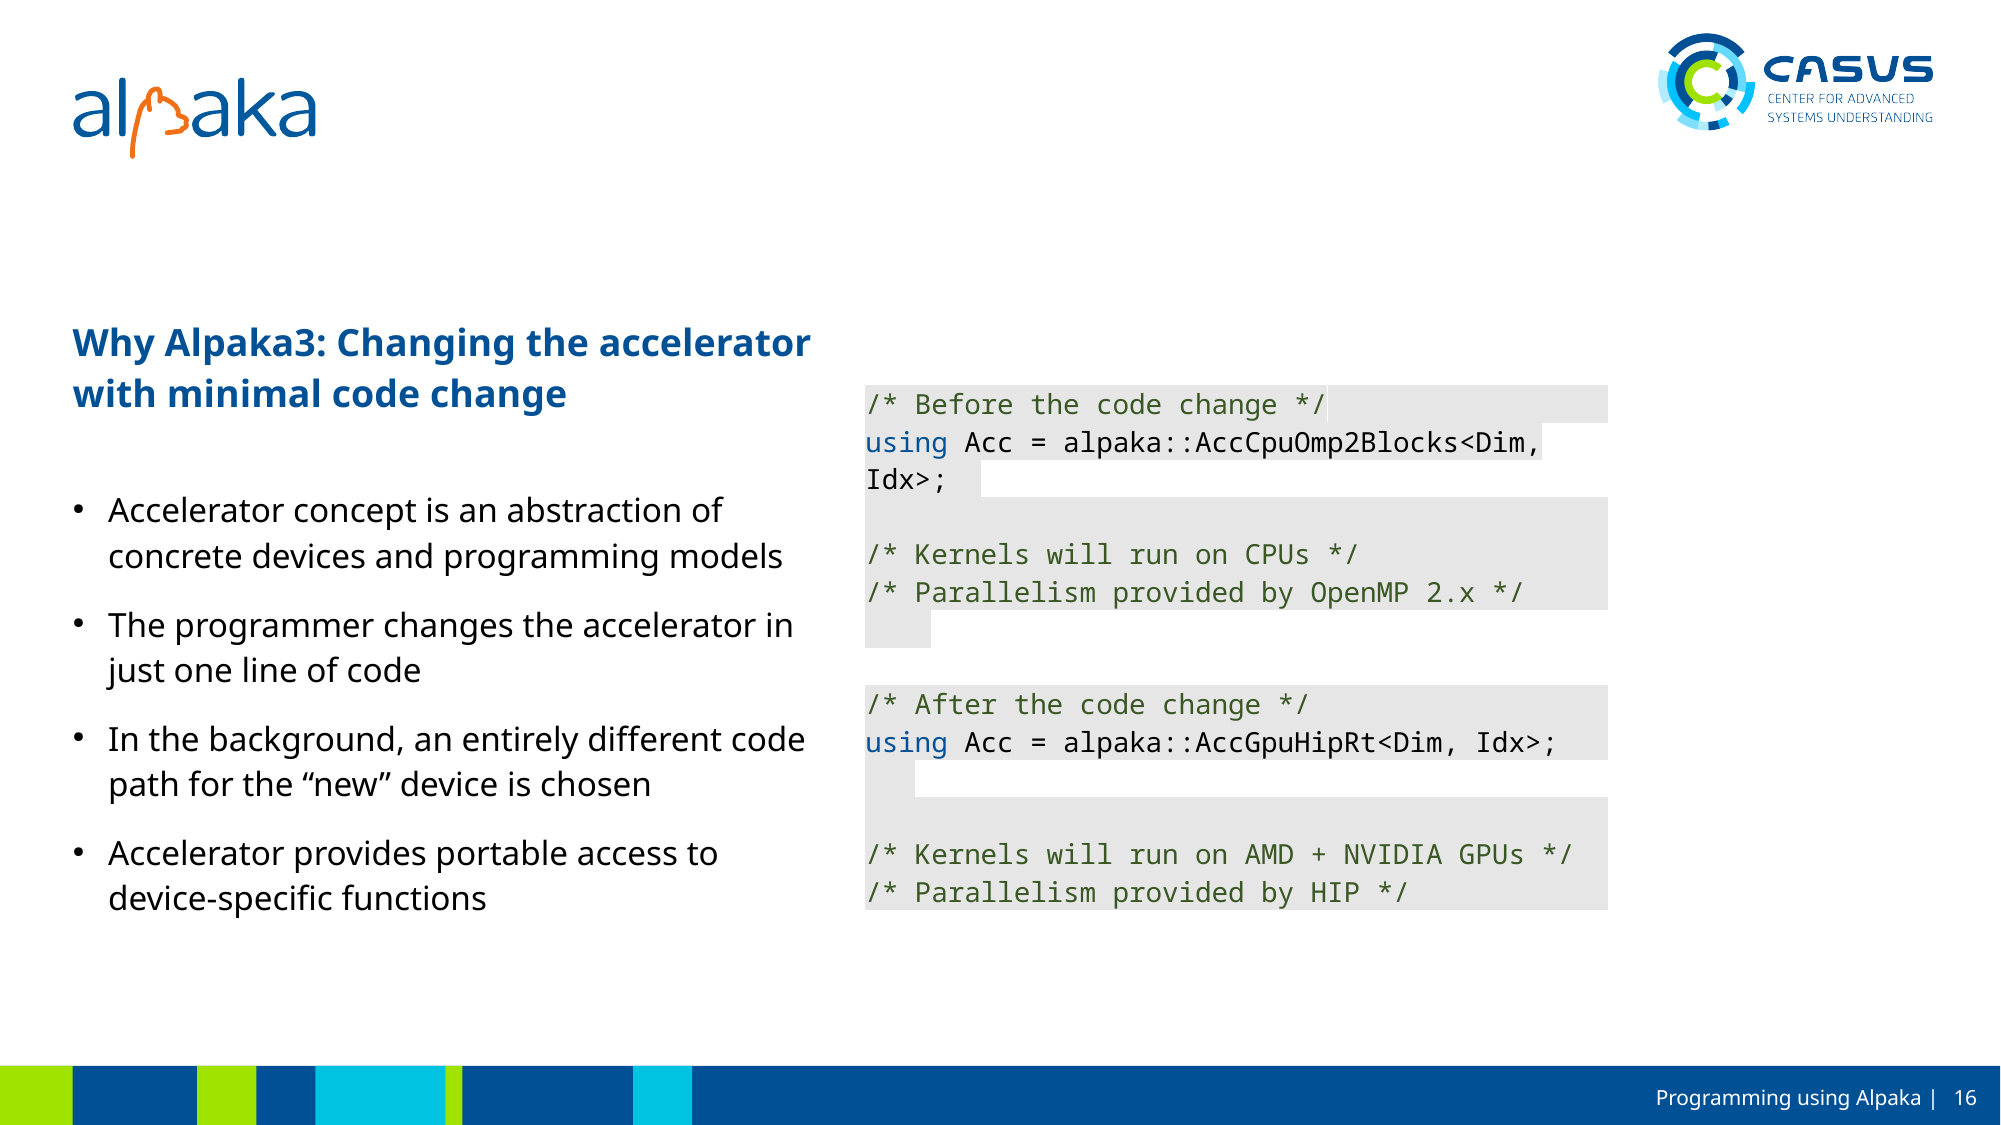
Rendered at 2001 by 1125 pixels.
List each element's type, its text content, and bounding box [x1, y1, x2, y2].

list /* Before the code change */ using Acc = alpaka::AccCpuOmp2Blocks<Dim, Idx>; /* Kernels will run on CPUs */ /* Parallelism provided by OpenMP 2.x */ /* After the code change */ using Acc = alpaka::AccGpuHipRt<Dim, Idx>; /* Kernels will run on AMD + NVIDIA GPUs */ /* Parallelism provided by HIP */ [865, 316, 1621, 979]
list Why Alpaka3: Changing the accelerator with minimal code change Accelerator concept is an abstraction of concrete devices and programming models The programmer changes the accelerator in just one line of code In the background, an entirely different code path for the “new” device is chosen Accelerator provides portable access to device-specific functions [72, 316, 828, 979]
picture [1658, 33, 1933, 131]
picture [72, 76, 317, 160]
